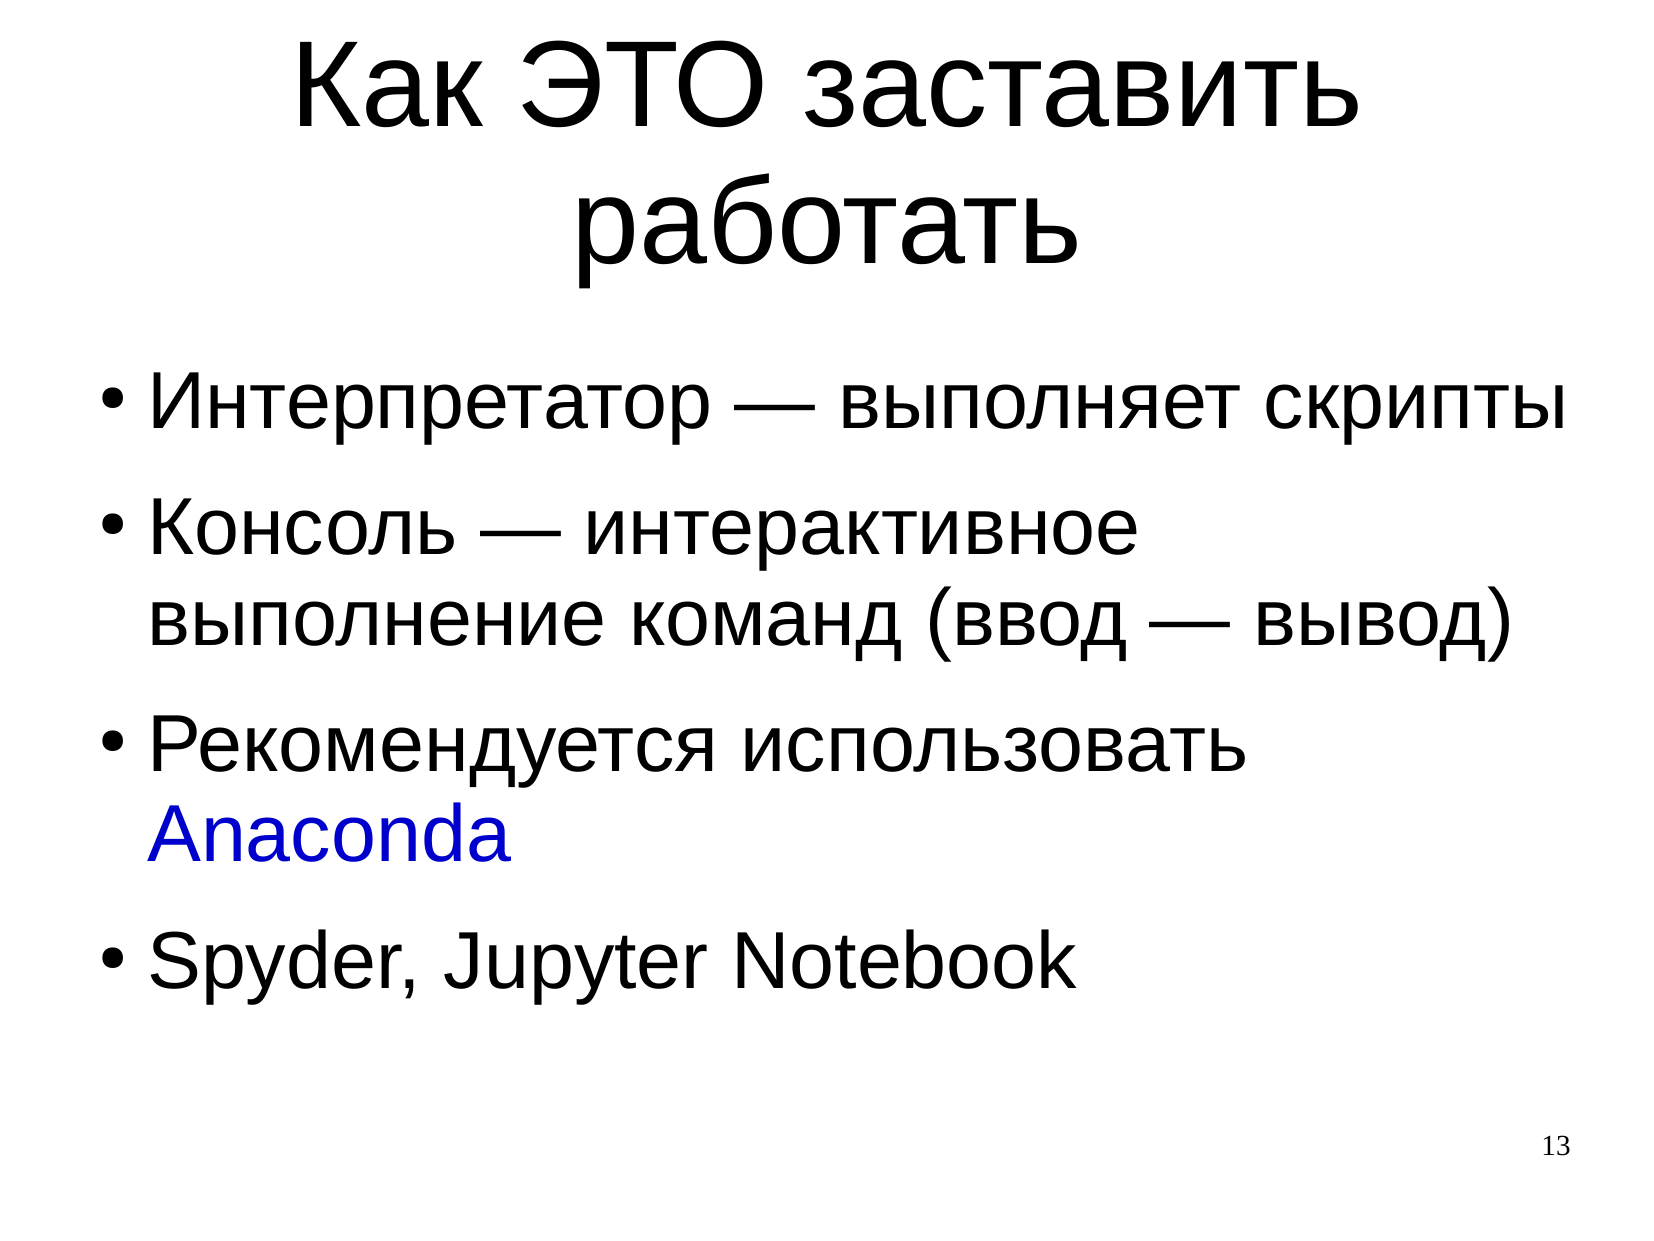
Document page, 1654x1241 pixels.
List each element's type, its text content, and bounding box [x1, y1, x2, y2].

title Как ЭТО заставить работать [82, 16, 1571, 290]
list Интерпретатор — выполняет скрипты Консоль — интерактивное выполнение команд (ввод — вывод) Рекомендуется использовать Anaconda Spyder, Jupyter Notebook [82, 355, 1571, 1075]
